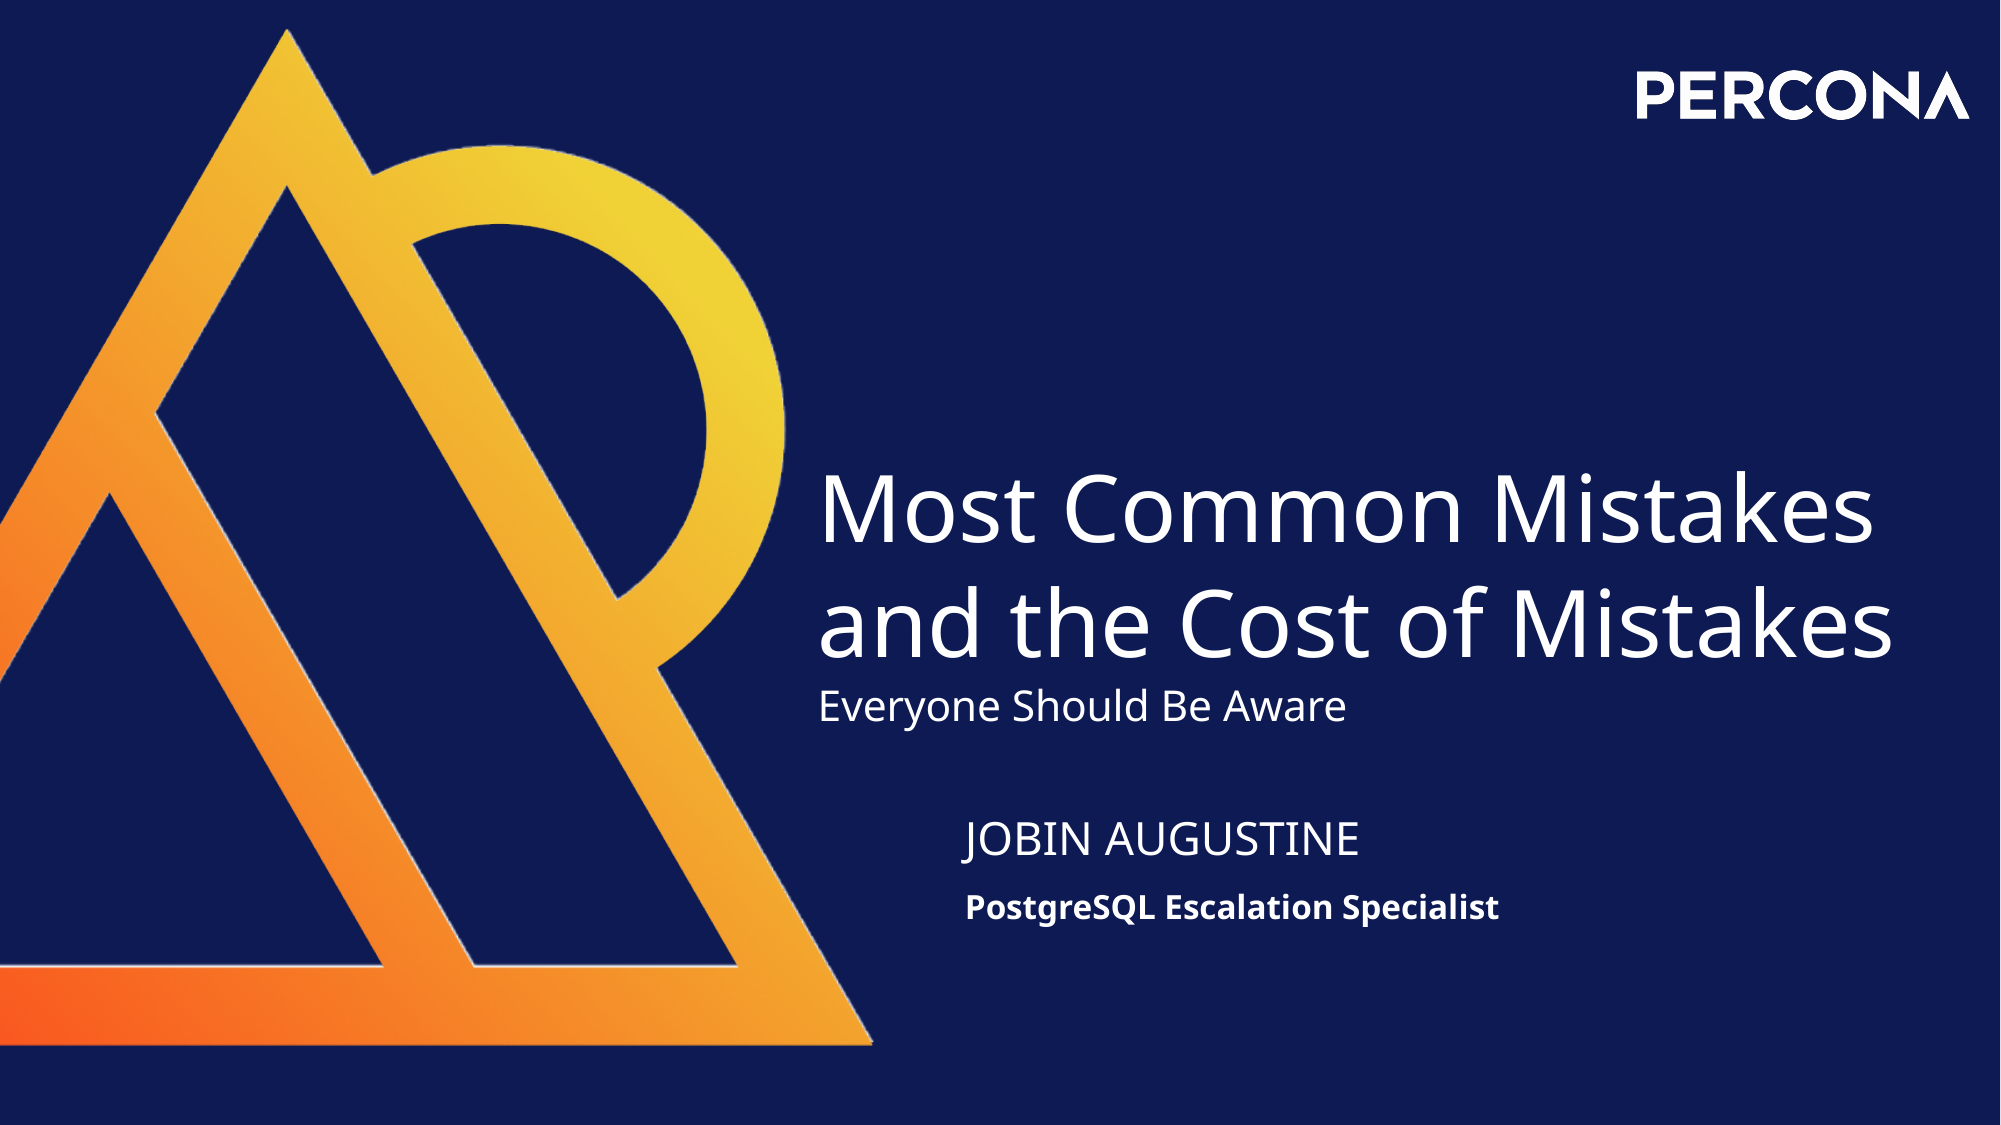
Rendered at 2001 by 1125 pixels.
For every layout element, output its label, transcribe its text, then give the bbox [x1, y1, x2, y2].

picture [1632, 70, 1970, 120]
subtitle JOBIN AUGUSTINE PostgreSQL Escalation Specialist [949, 808, 2000, 959]
title Most Common Mistakes and the Cost of Mistakes Everyone Should Be Aware [802, 341, 1940, 740]
picture [0, 29, 877, 1046]
